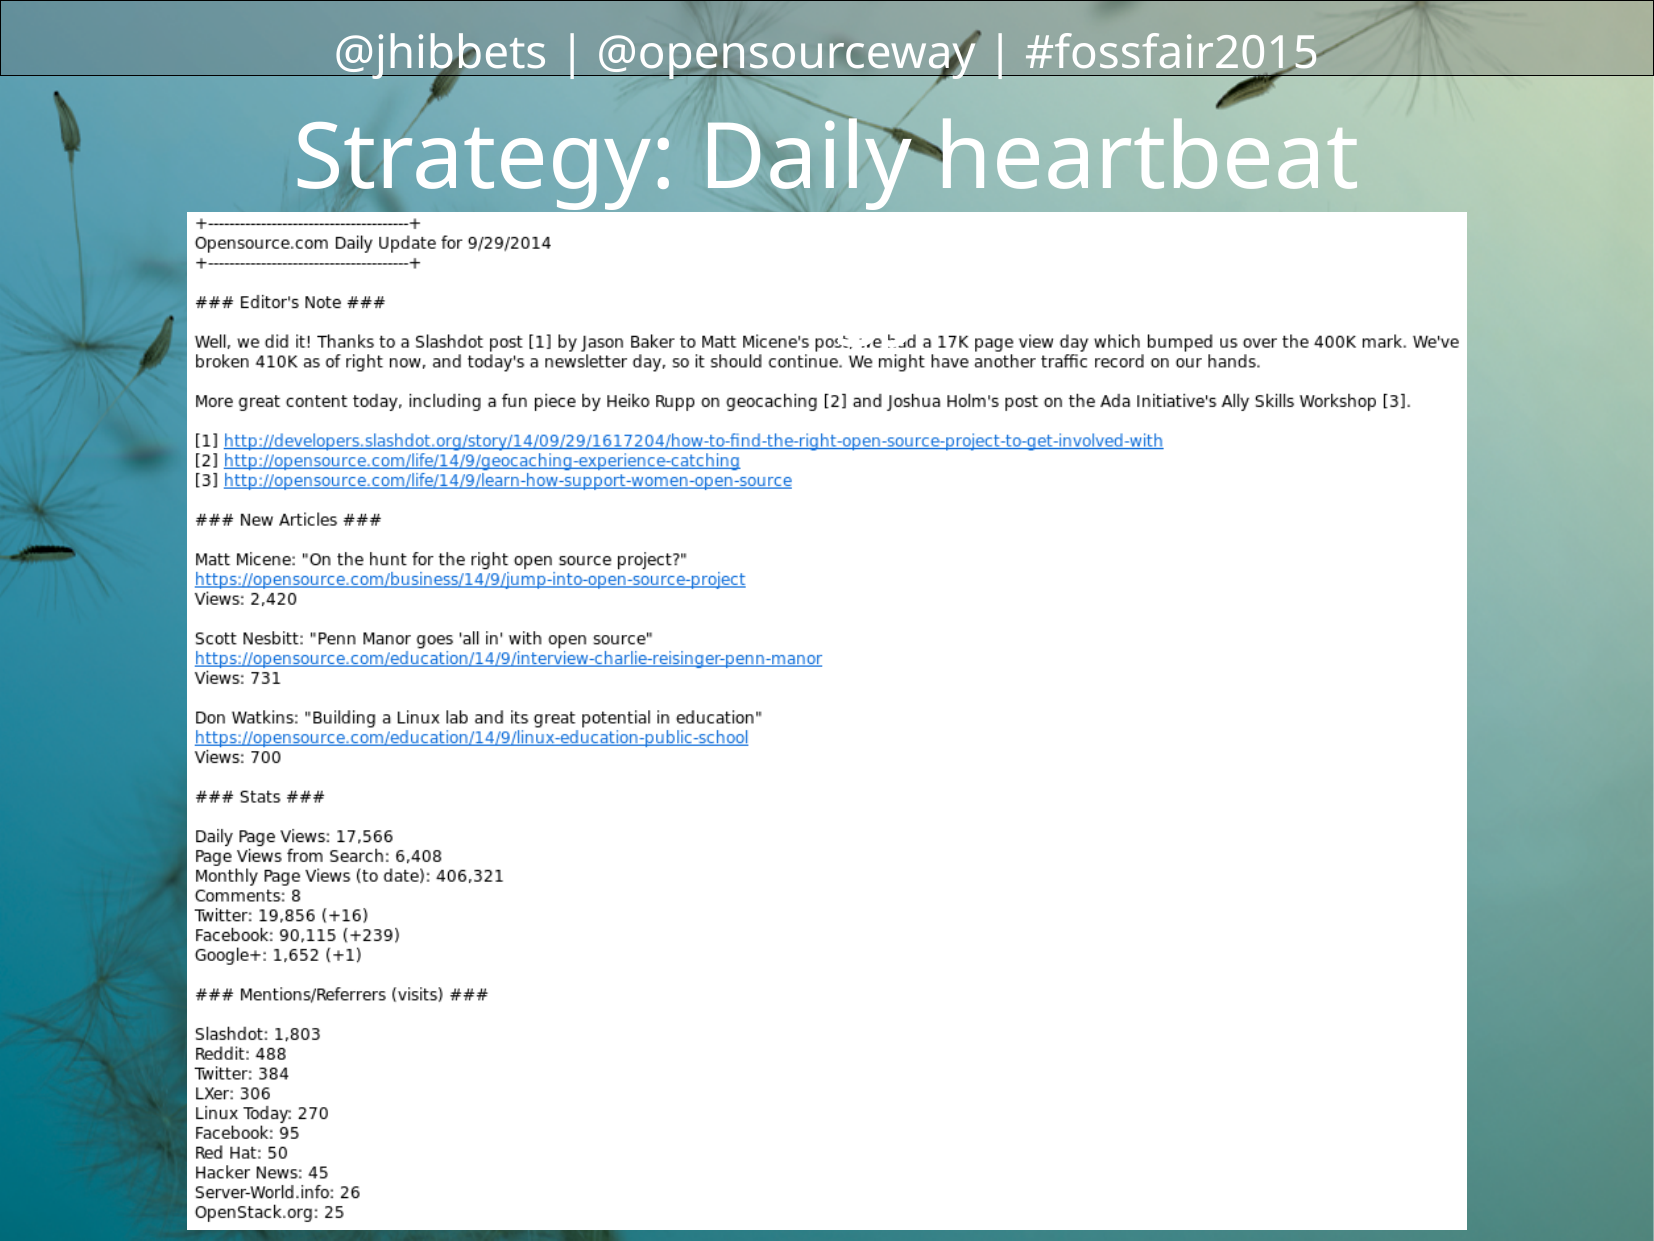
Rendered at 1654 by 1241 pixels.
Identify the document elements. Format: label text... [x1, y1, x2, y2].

text_box Strategy [9, 179, 1498, 402]
title Strategy: Daily heartbeat [82, 49, 1571, 257]
picture [0, 76, 1654, 1241]
